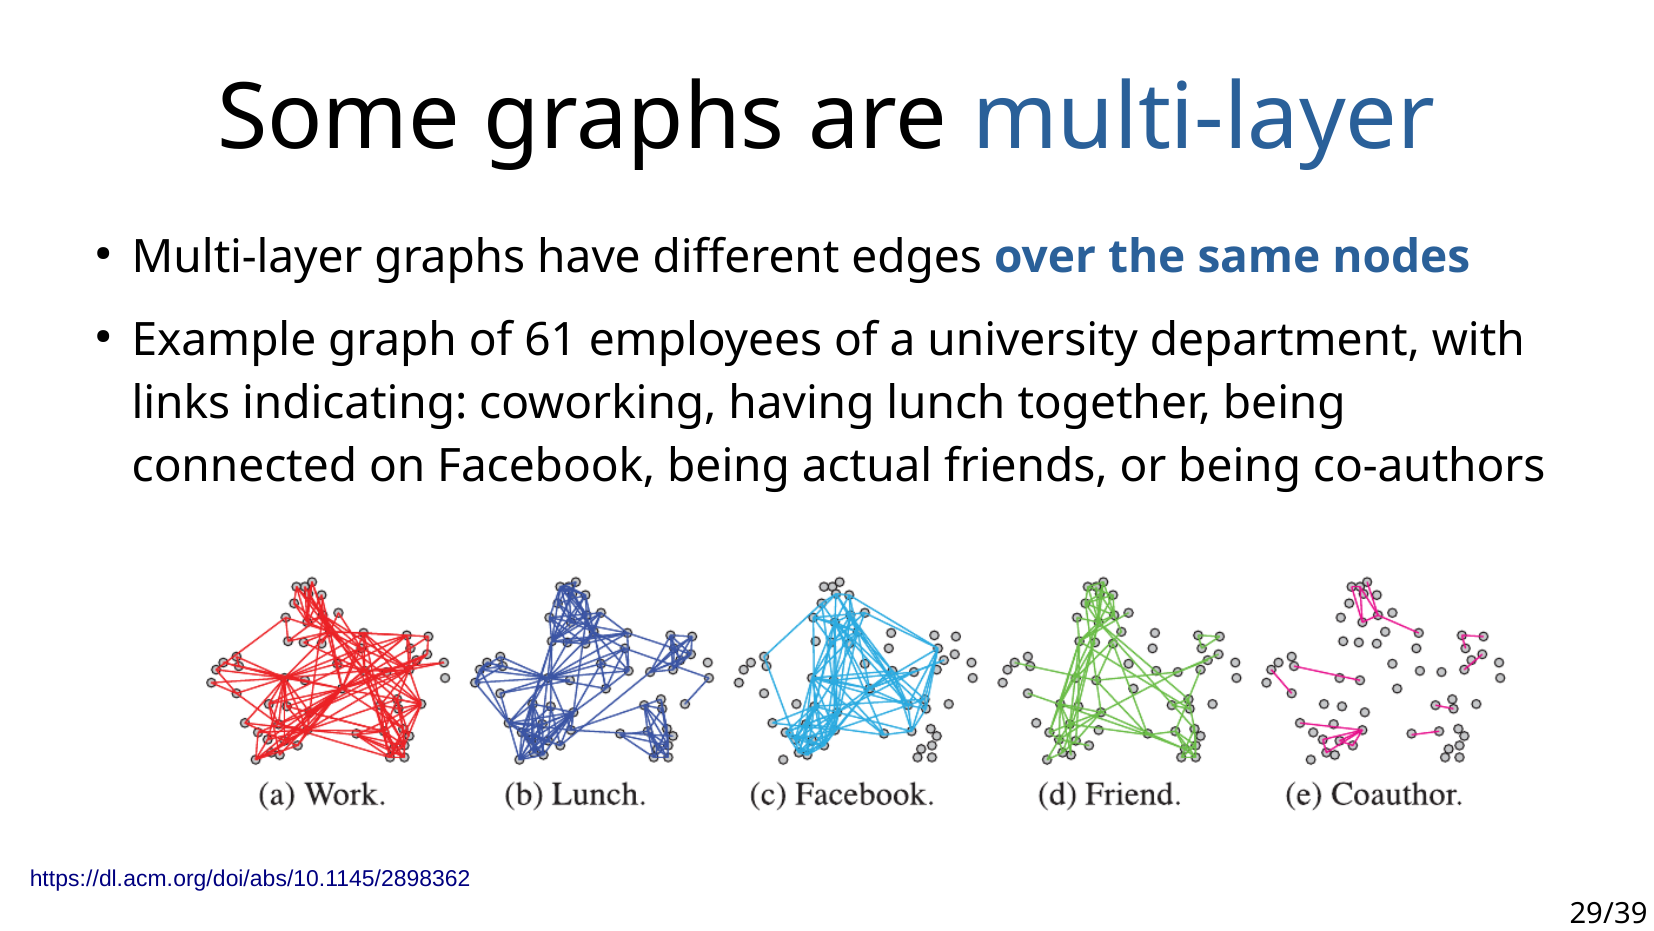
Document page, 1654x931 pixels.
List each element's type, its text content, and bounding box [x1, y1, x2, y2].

picture [185, 559, 1525, 824]
title Some graphs are multi-layer [82, 1, 1571, 223]
list Multi-layer graphs have different edges over the same nodes Example graph of 61 employees of a university department, with links indicating: coworking, having lunch together, being connected on Facebook, being actual friends, or being co-authors [82, 223, 1571, 541]
text_box https://dl.acm.org/doi/abs/10.1145/2898362 [15, 858, 762, 916]
